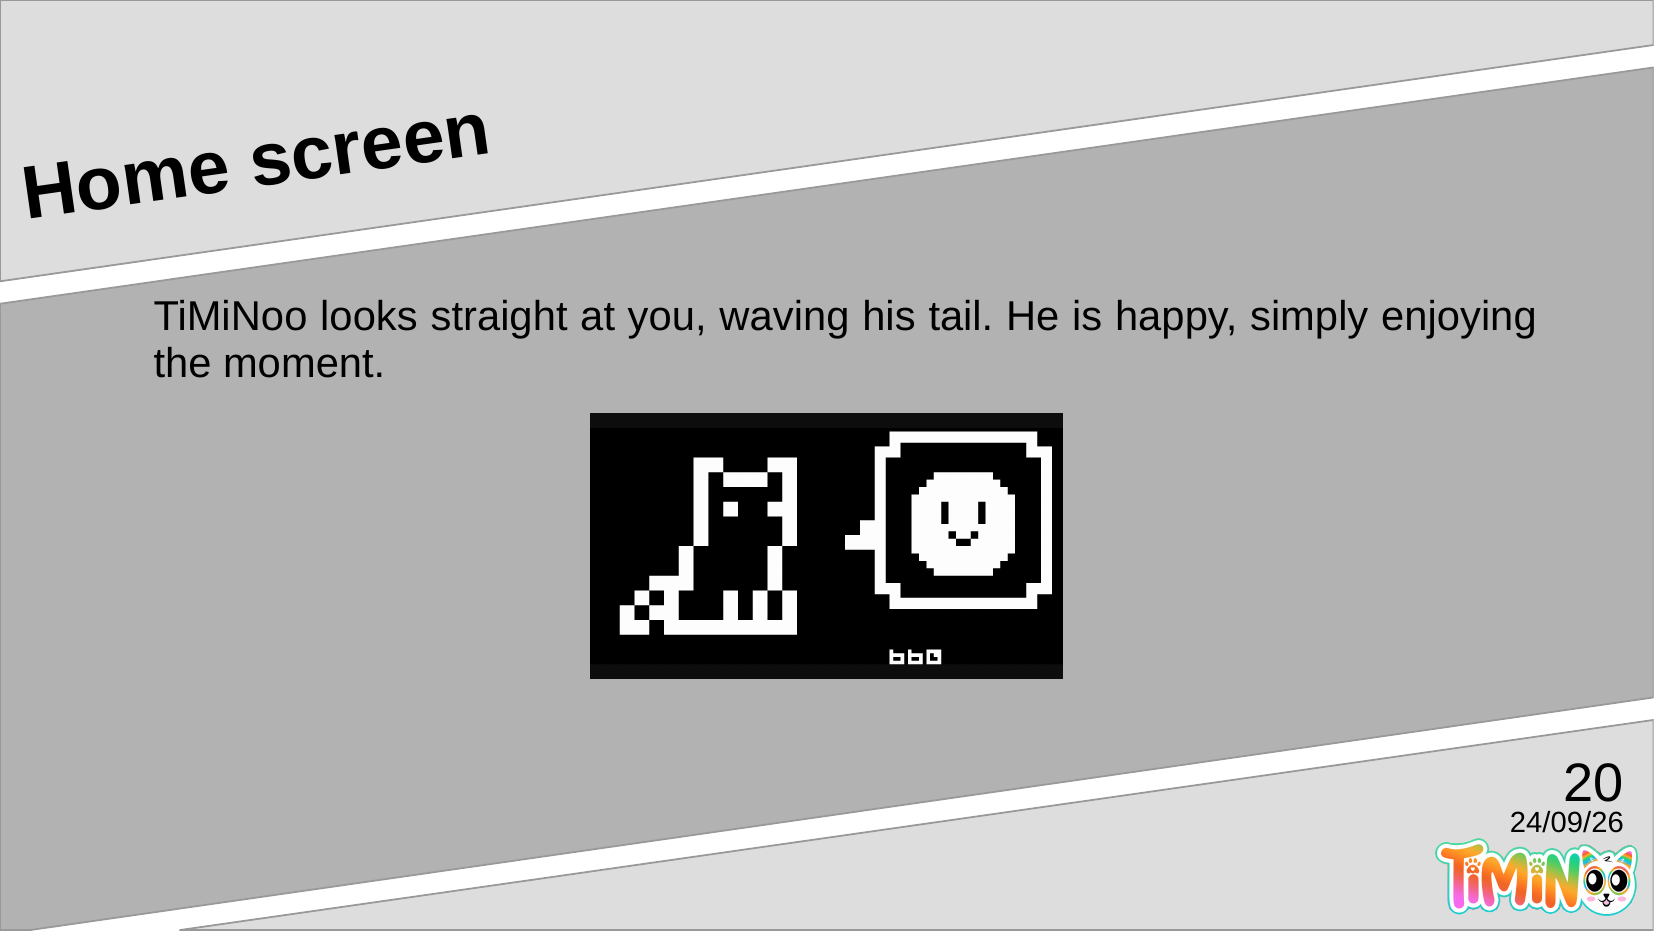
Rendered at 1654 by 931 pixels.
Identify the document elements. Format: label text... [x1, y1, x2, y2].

list TiMiNoo looks straight at you, waving his tail. He is happy, simply enjoying the moment. [82, 292, 1538, 833]
title Home screen [11, 0, 1496, 272]
picture [590, 413, 1063, 679]
picture [1435, 838, 1638, 916]
